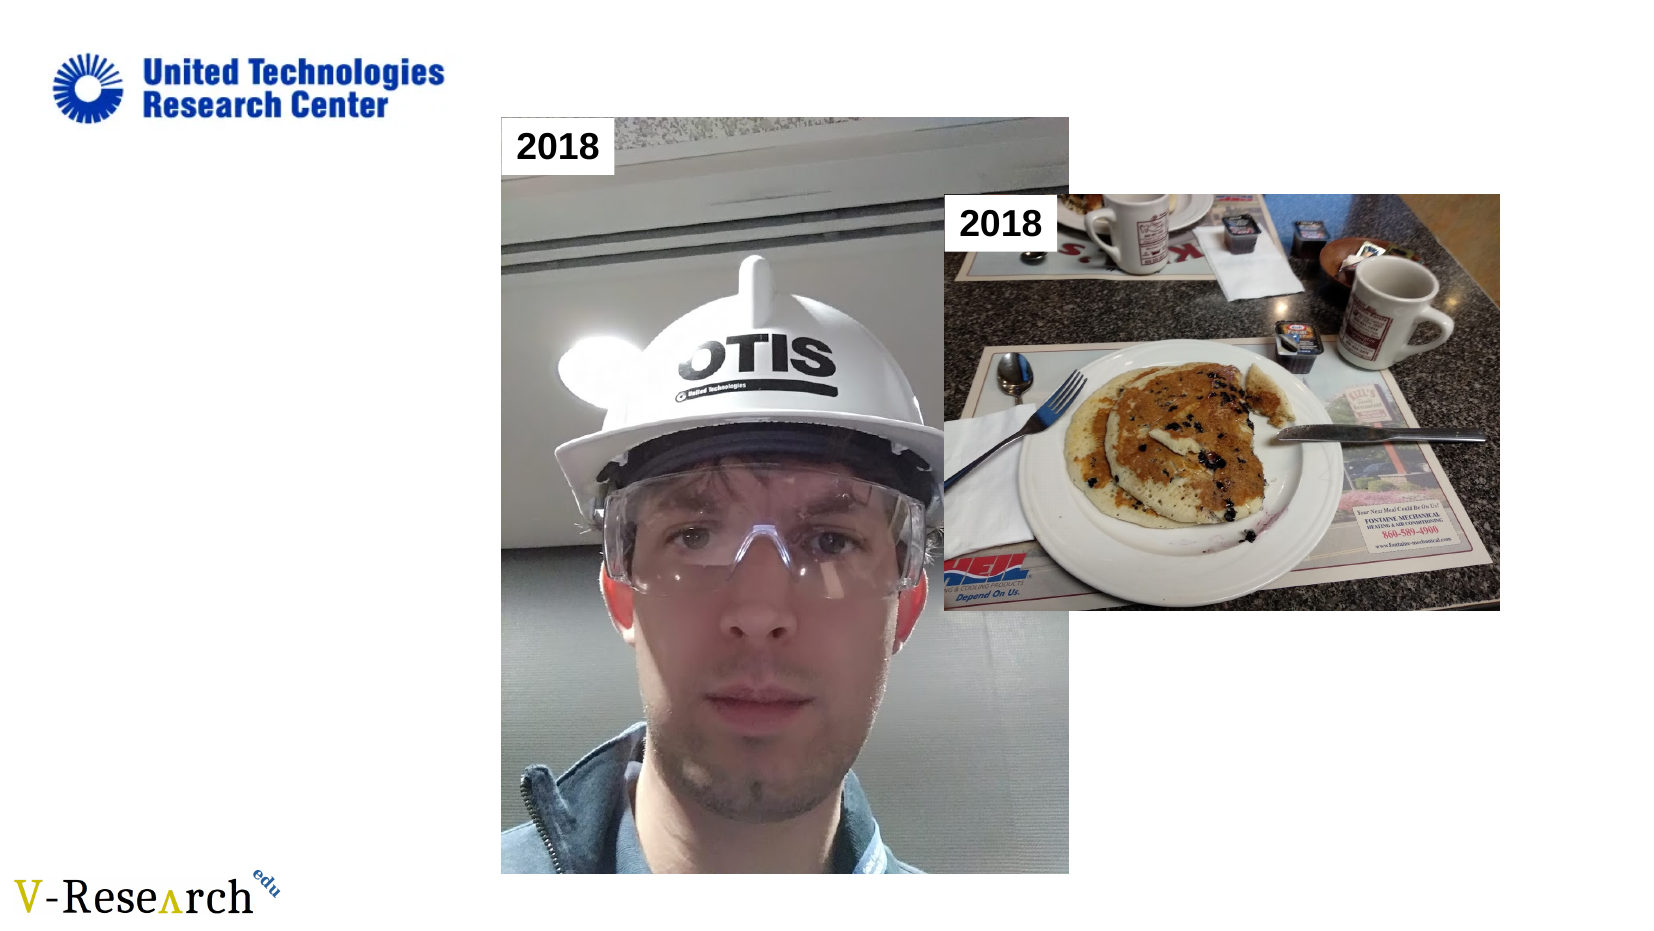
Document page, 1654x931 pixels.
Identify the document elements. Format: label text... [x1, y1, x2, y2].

text_box edu [222, 847, 333, 931]
picture [11, 876, 255, 916]
text_box 2018 [944, 194, 1058, 252]
text_box 2018 [501, 118, 615, 175]
picture [11, 31, 485, 130]
picture [501, 117, 1500, 874]
